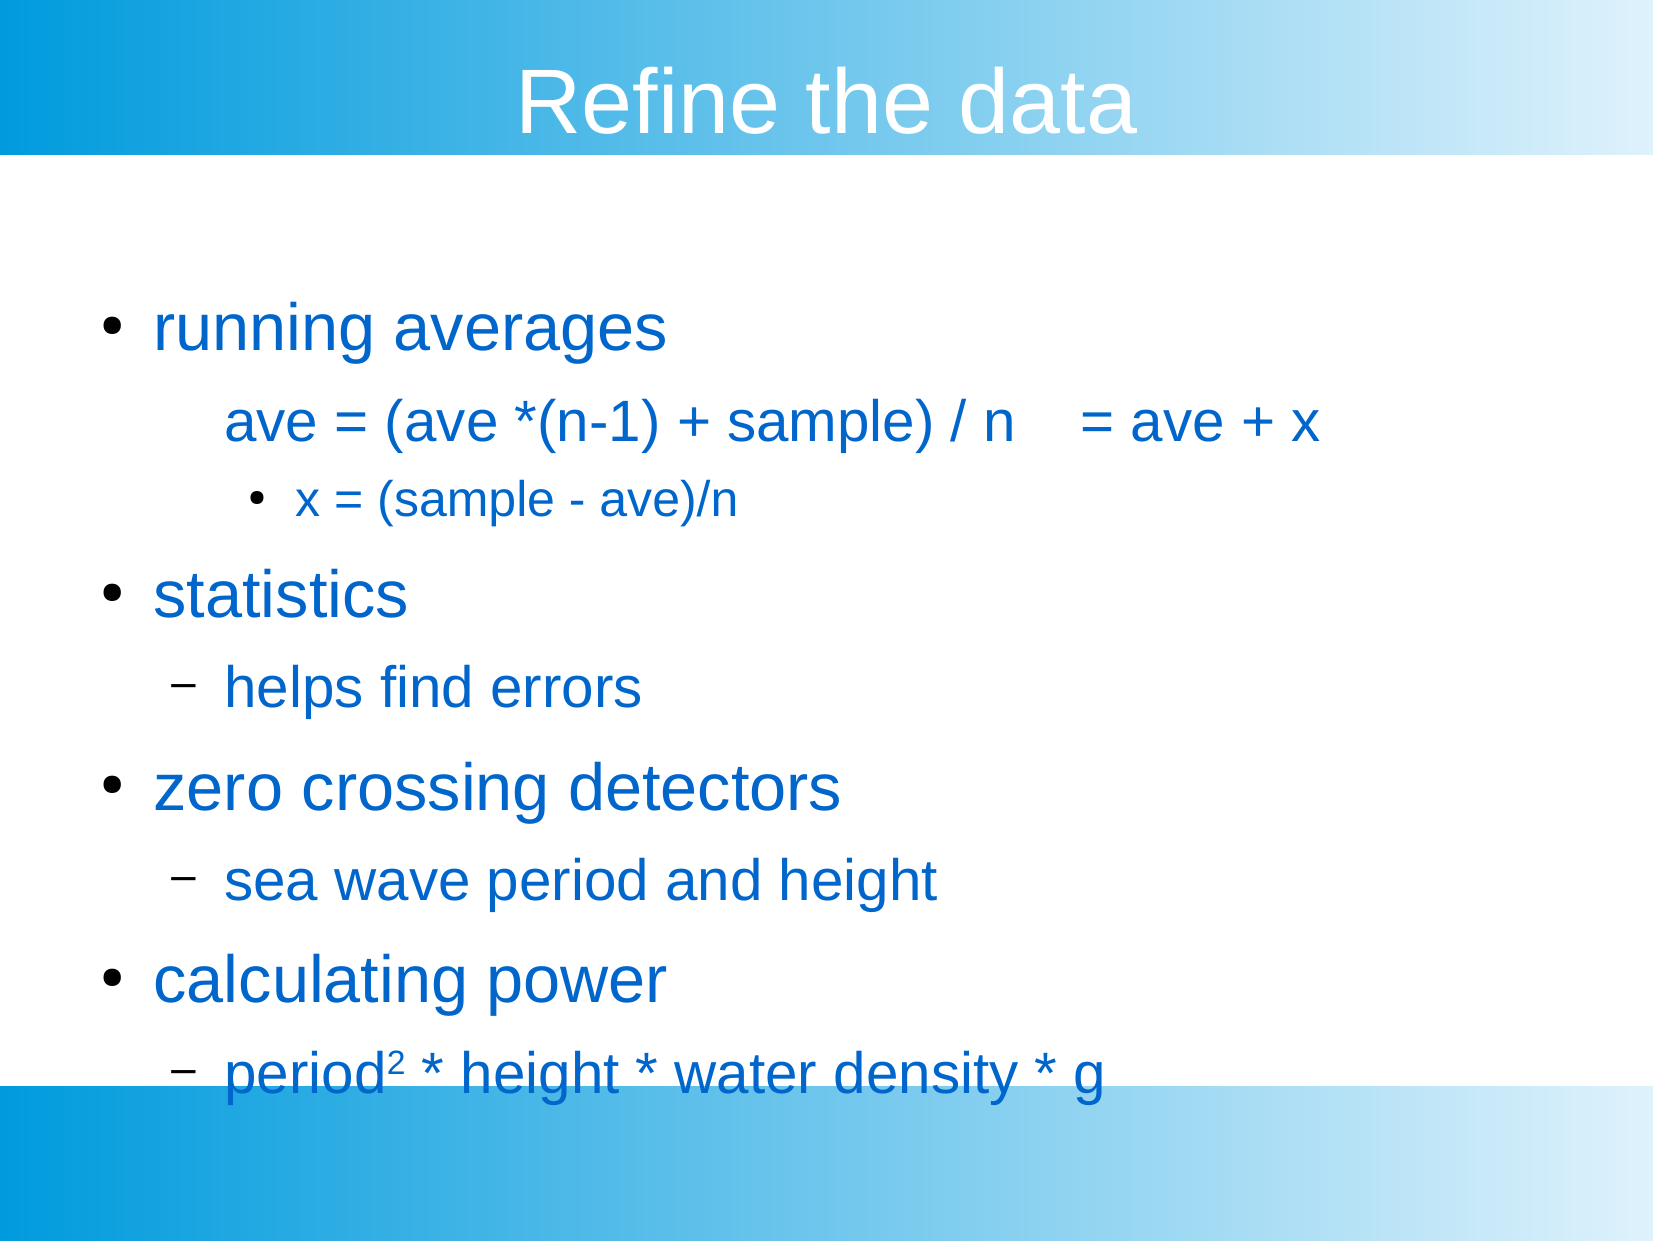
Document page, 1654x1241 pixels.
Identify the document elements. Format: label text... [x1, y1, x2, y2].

list running averages ave = (ave *(n-1) + sample) / n = ave + x x = (sample - ave)/n statistics helps find errors zero crossing detectors sea wave period and height calculating power period2 * height * water density * g [82, 290, 1571, 1010]
title Refine the data [82, 49, 1571, 155]
